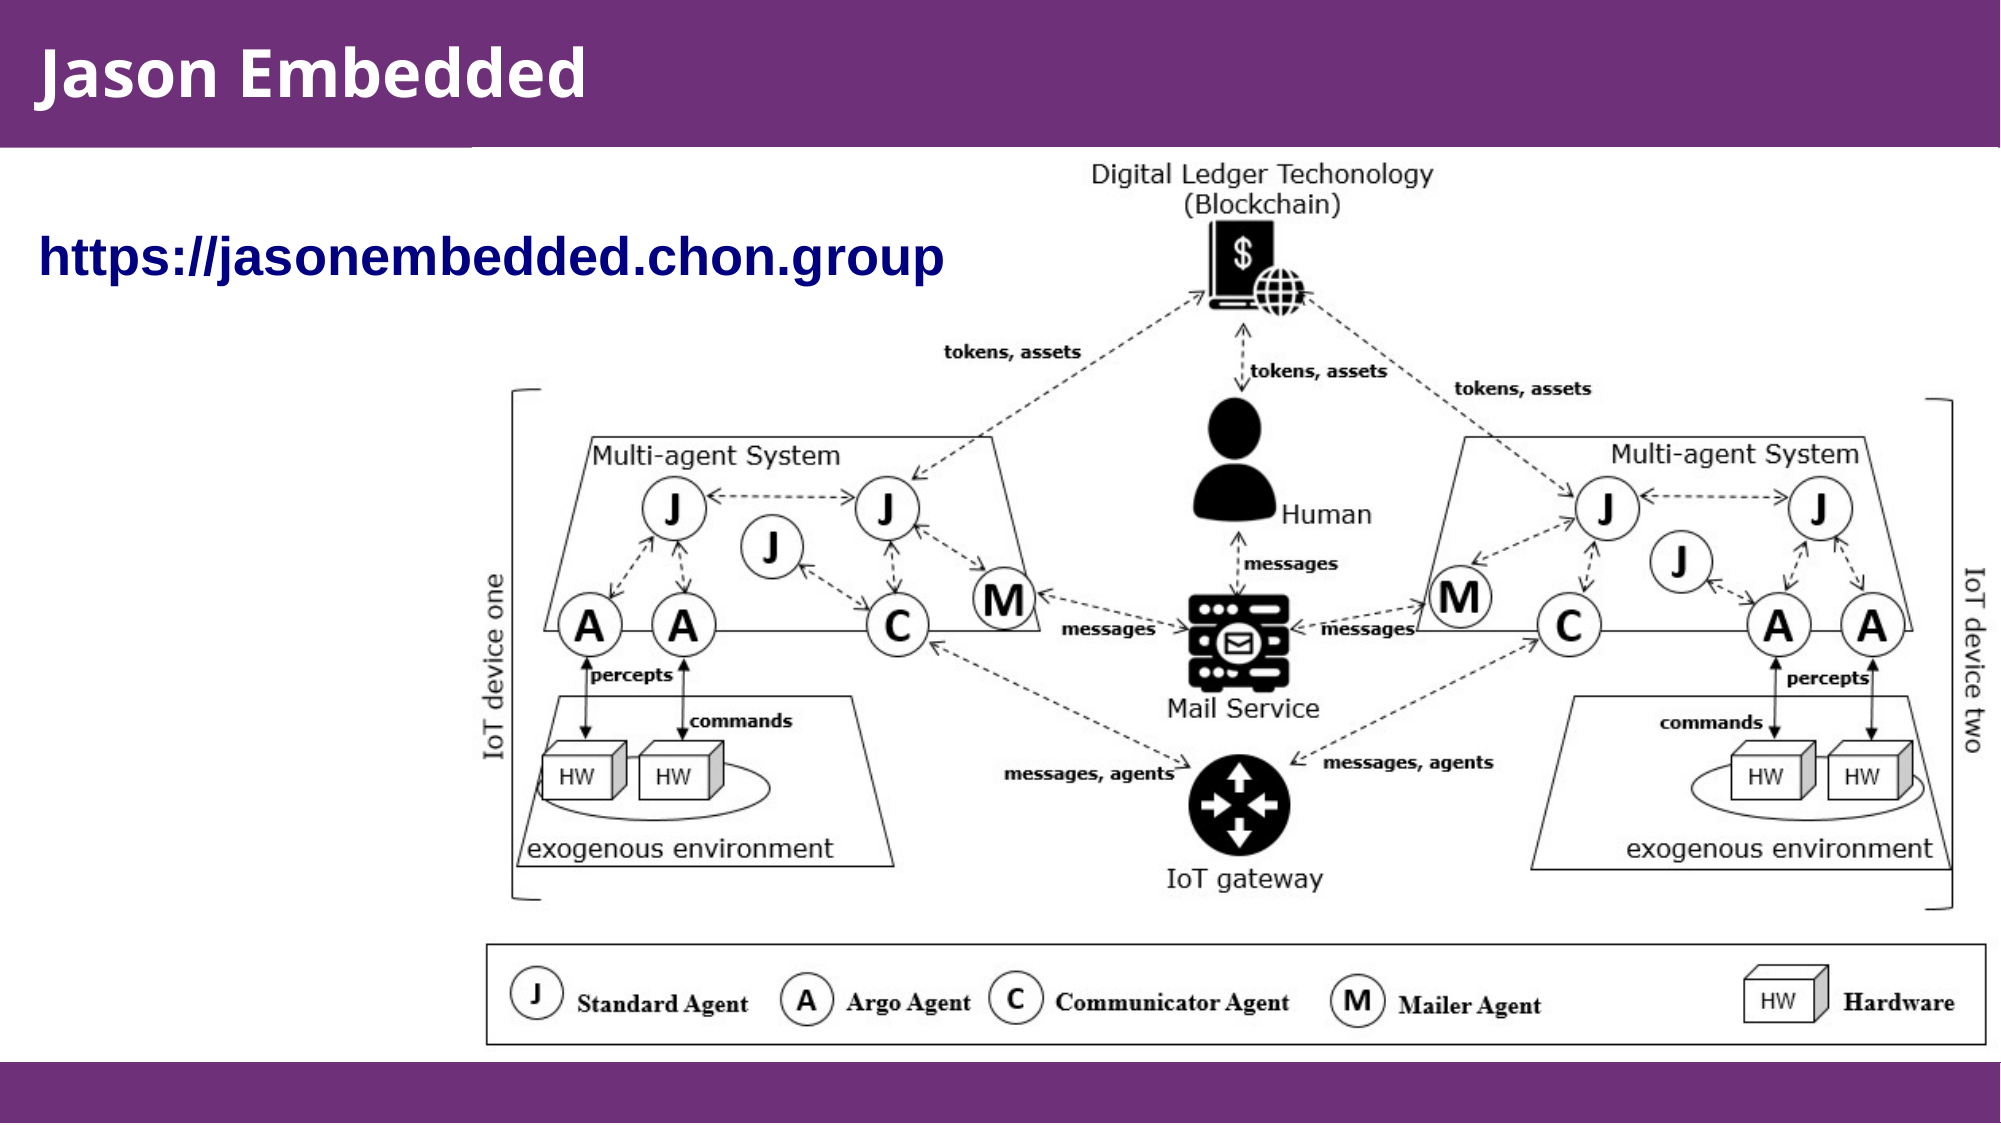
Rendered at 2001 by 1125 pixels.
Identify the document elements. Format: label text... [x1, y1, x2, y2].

text_box https://jasonembedded.chon.group [23, 218, 1034, 414]
picture [472, 147, 1998, 1052]
text_box Jason Embedded [25, 23, 1999, 119]
